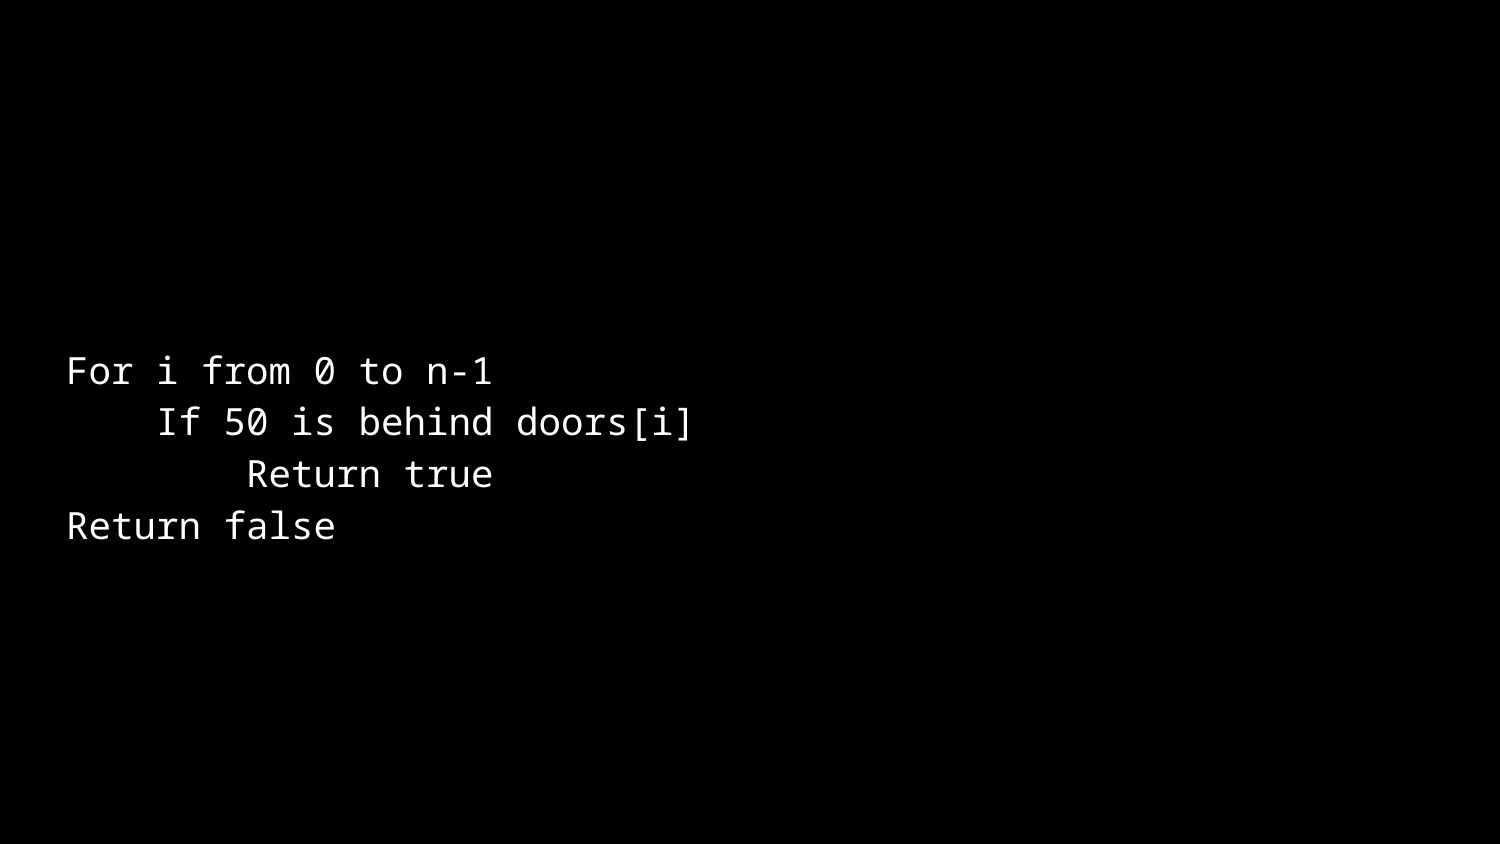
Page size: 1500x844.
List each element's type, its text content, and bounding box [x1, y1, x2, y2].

list For i from 0 to n-1 If 50 is behind doors[i] Return true Return false [51, 189, 1449, 750]
